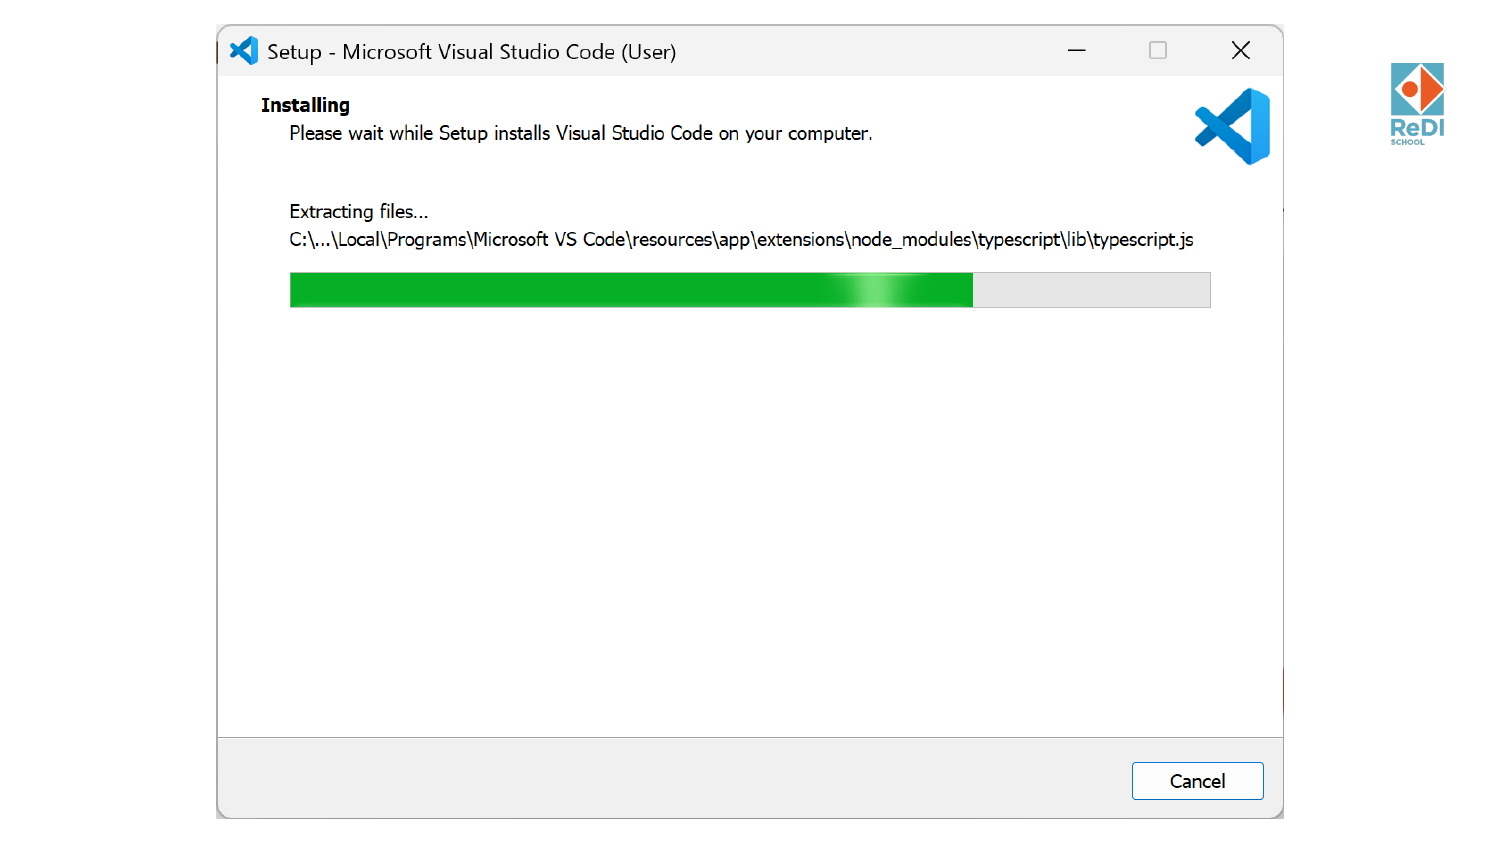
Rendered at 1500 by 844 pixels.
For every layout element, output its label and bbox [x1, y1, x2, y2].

picture [1391, 63, 1447, 145]
picture [216, 24, 1284, 819]
